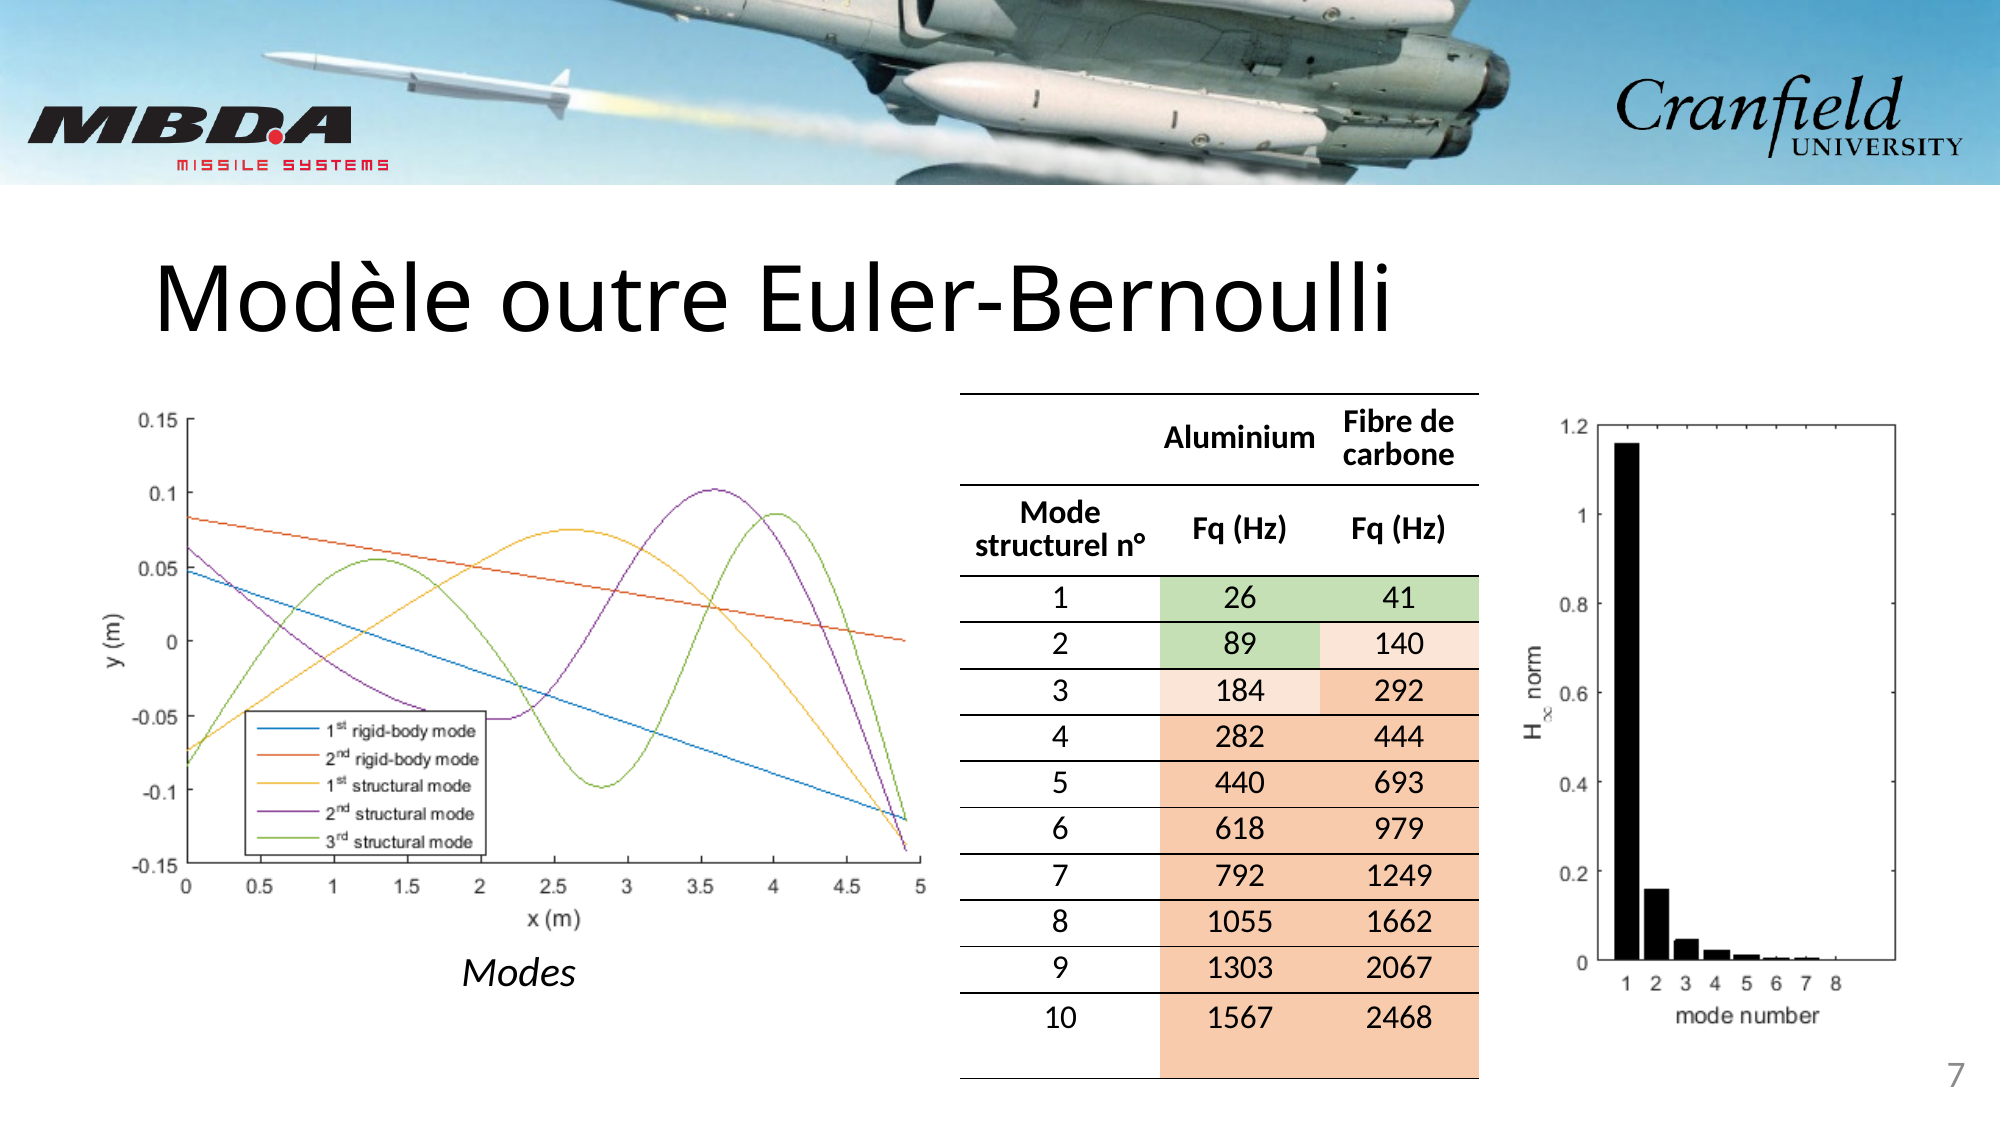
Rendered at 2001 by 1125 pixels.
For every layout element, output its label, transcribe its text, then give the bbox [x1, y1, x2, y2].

table_cell 8 [960, 901, 1160, 946]
table_cell 6 [960, 808, 1160, 853]
table_cell 1567 [1160, 994, 1320, 1078]
table_header Fibre de carbone [1320, 395, 1479, 484]
table_cell 979 [1320, 808, 1479, 853]
table_cell 282 [1160, 716, 1320, 760]
table_cell 5 [960, 762, 1160, 807]
table_cell Fq (Hz) [1160, 486, 1320, 575]
table_header [960, 395, 1160, 484]
table_cell 140 [1320, 623, 1479, 668]
table_cell 1249 [1320, 855, 1479, 899]
table_cell Fq (Hz) [1320, 486, 1479, 575]
picture [101, 376, 937, 939]
table_cell 618 [1160, 808, 1320, 853]
table_cell 1303 [1160, 947, 1320, 992]
table_cell 26 [1160, 577, 1320, 621]
table_cell 2 [960, 623, 1160, 668]
table_cell 1662 [1320, 901, 1479, 946]
table_header Aluminium [1160, 395, 1320, 484]
table_cell 792 [1160, 855, 1320, 899]
table_cell 440 [1160, 762, 1320, 807]
table_cell 1055 [1160, 901, 1320, 946]
table_cell 3 [960, 670, 1160, 714]
table_cell 444 [1320, 716, 1479, 760]
picture [1516, 376, 1937, 1033]
table_cell 292 [1320, 670, 1479, 714]
table_cell 7 [960, 855, 1160, 899]
table_cell 1 [960, 577, 1160, 621]
title Modèle outre Euler-Bernoulli [137, 214, 1863, 377]
table_cell 693 [1320, 762, 1479, 807]
picture [0, 0, 2000, 185]
table_cell 89 [1160, 623, 1320, 668]
text_box Modes [142, 937, 896, 1003]
table_cell 9 [960, 947, 1160, 992]
table_cell Mode structurel n° [960, 486, 1160, 575]
table_cell 2067 [1320, 947, 1479, 992]
slide_number <numéro> [1530, 1042, 1981, 1103]
table_cell 184 [1160, 670, 1320, 714]
table_cell 41 [1320, 577, 1479, 621]
table_cell 2468 [1320, 994, 1479, 1078]
table_cell 10 [960, 994, 1160, 1078]
table_cell 4 [960, 716, 1160, 760]
